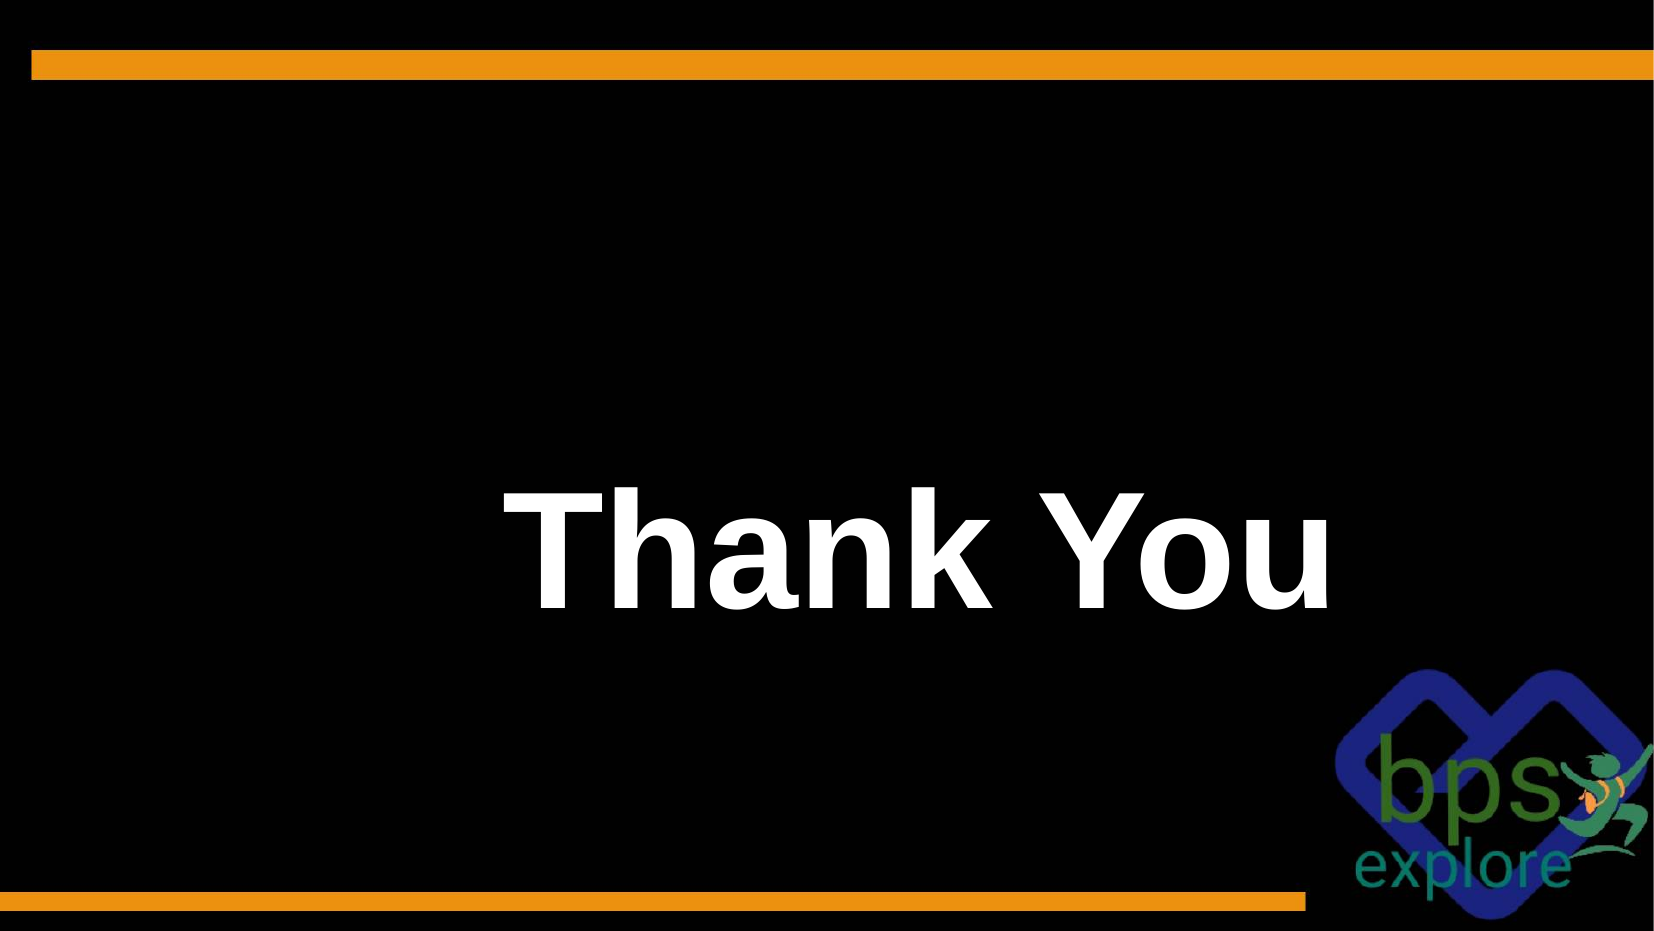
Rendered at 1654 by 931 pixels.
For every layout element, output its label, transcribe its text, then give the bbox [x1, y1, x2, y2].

text_box Thank You [487, 450, 1388, 713]
picture [0, 0, 1654, 931]
